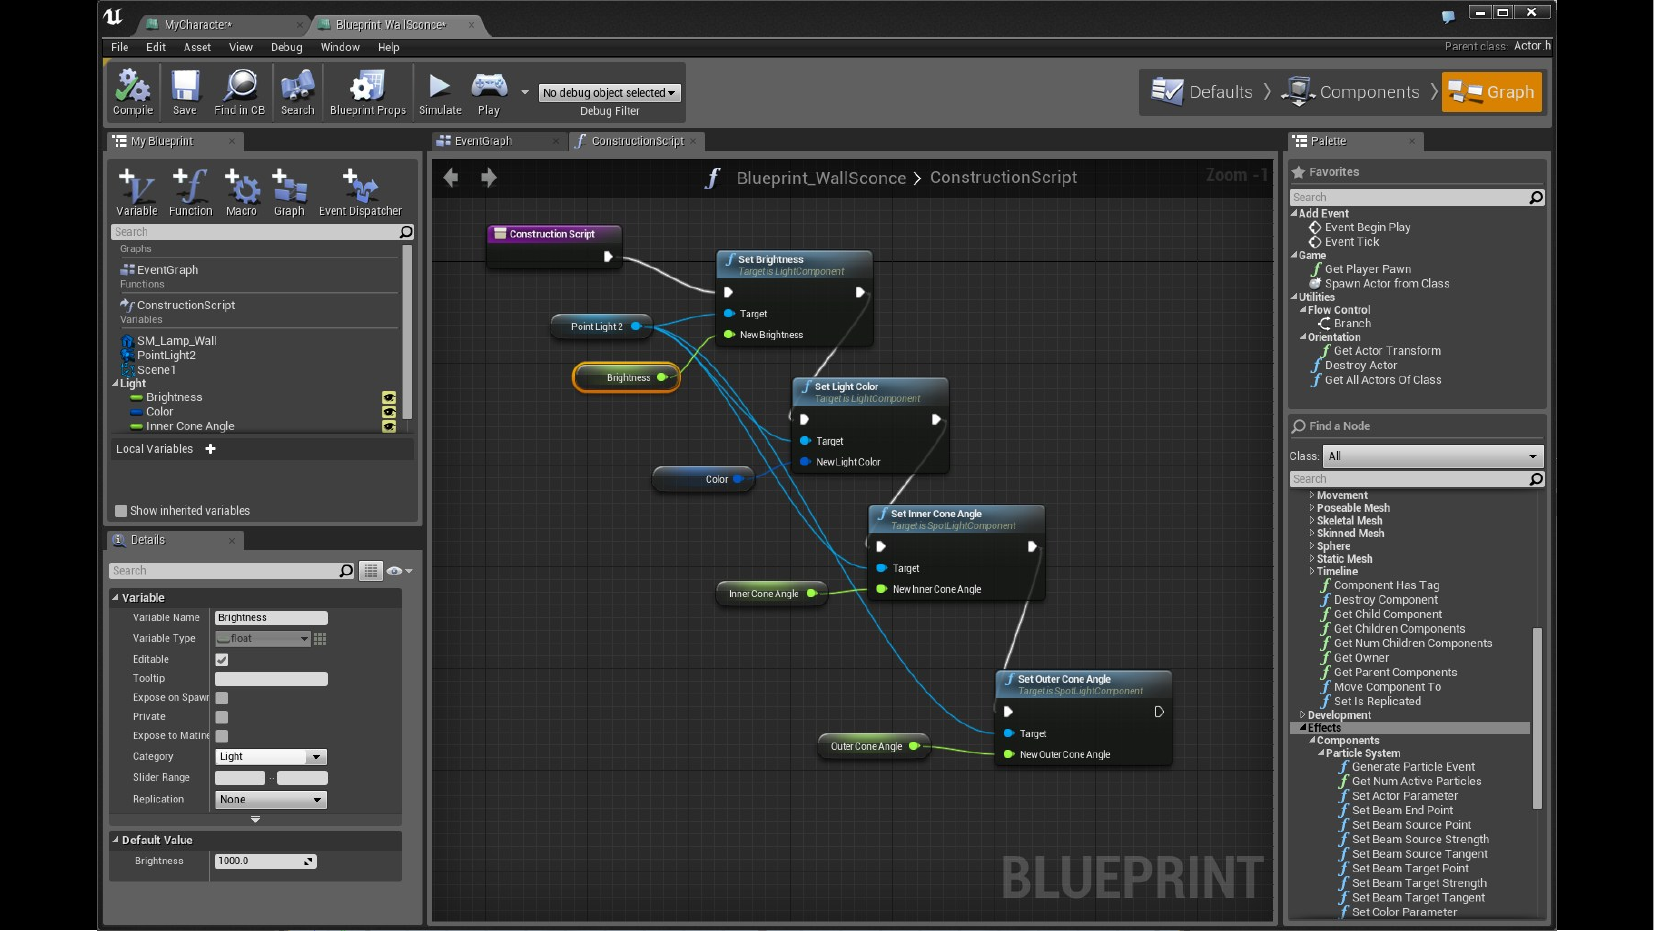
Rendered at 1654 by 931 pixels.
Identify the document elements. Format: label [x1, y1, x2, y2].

picture [97, 0, 1557, 931]
